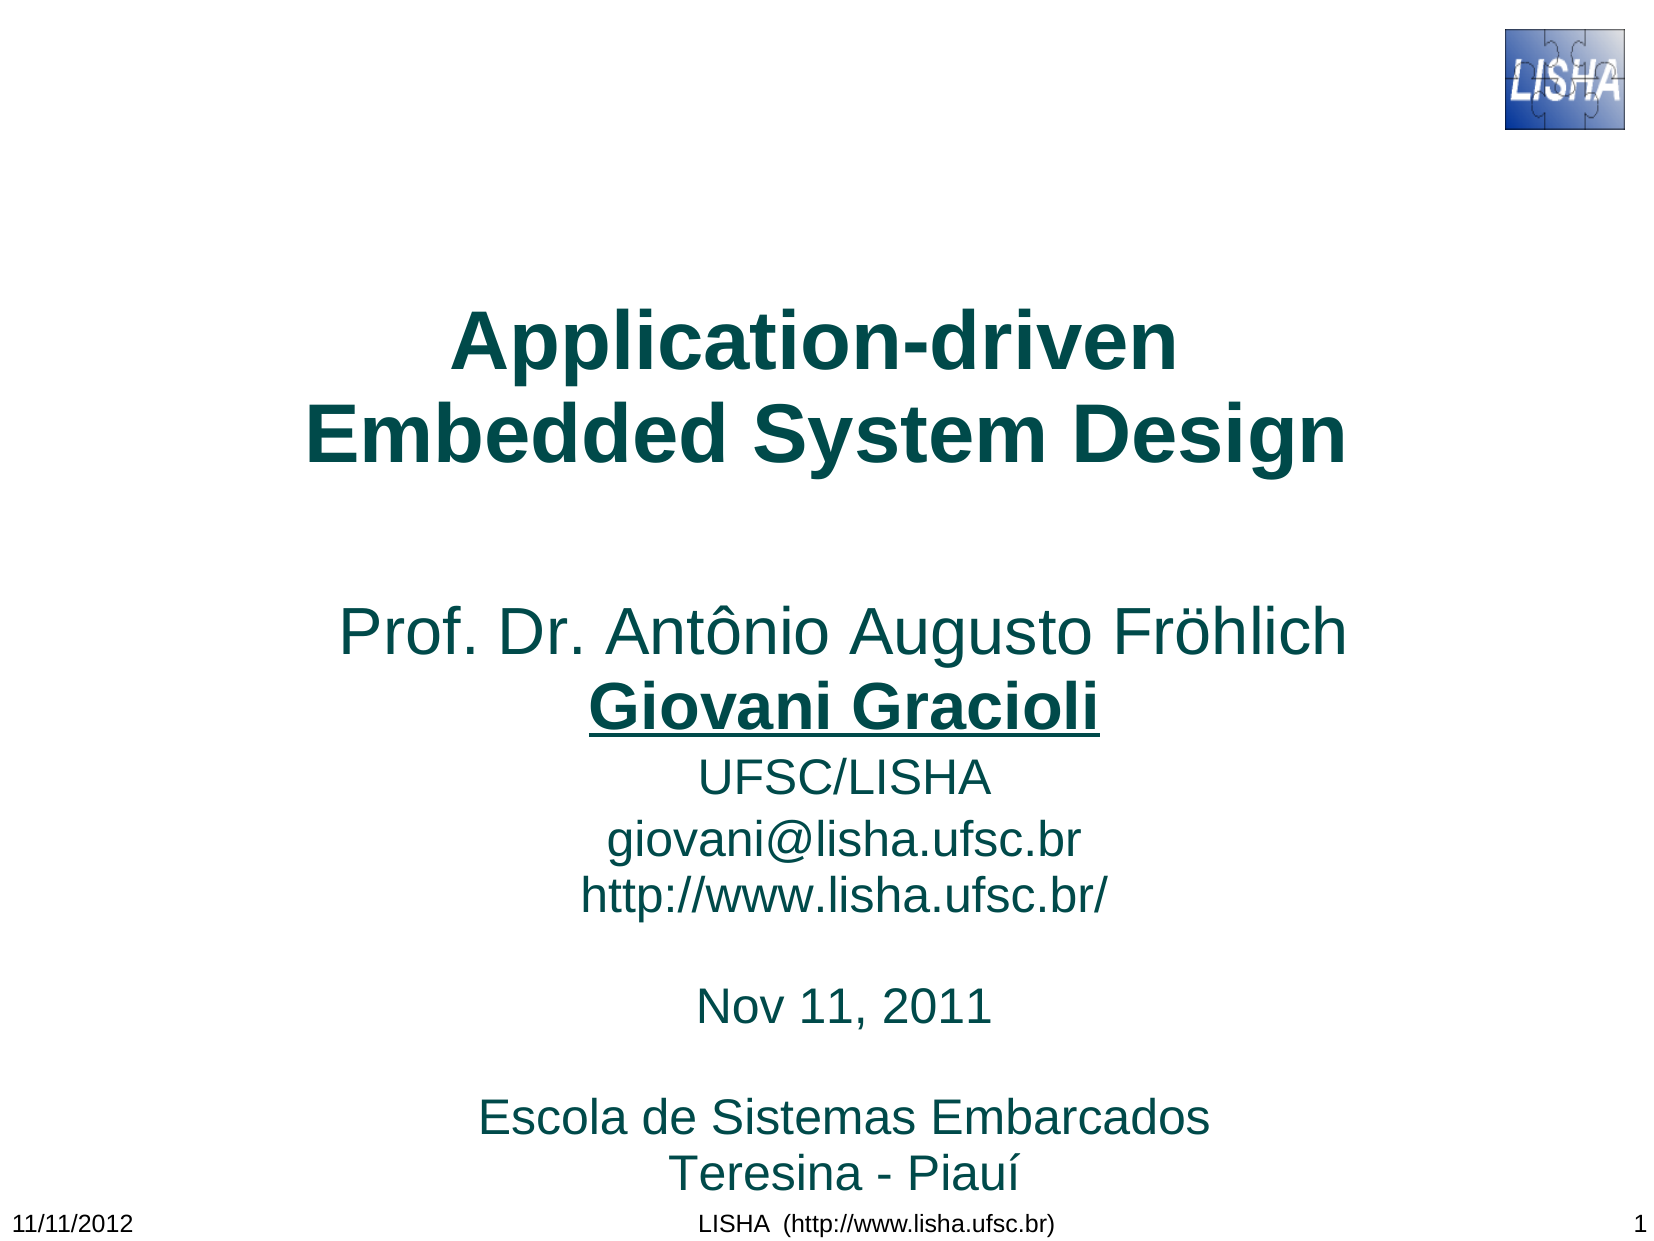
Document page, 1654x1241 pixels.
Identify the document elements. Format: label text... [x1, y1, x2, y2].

picture [1505, 29, 1625, 130]
title Application-driven Embedded System Design [59, 225, 1595, 550]
subtitle Prof. Dr. Antônio Augusto Fröhlich Giovani Gracioli UFSC/LISHA giovani@lisha.ufsc.br http://www.lisha.ufsc.br/ Nov 11, 2011 Escola de Sistemas Embarcados Teresina - Piauí [59, 594, 1595, 1202]
